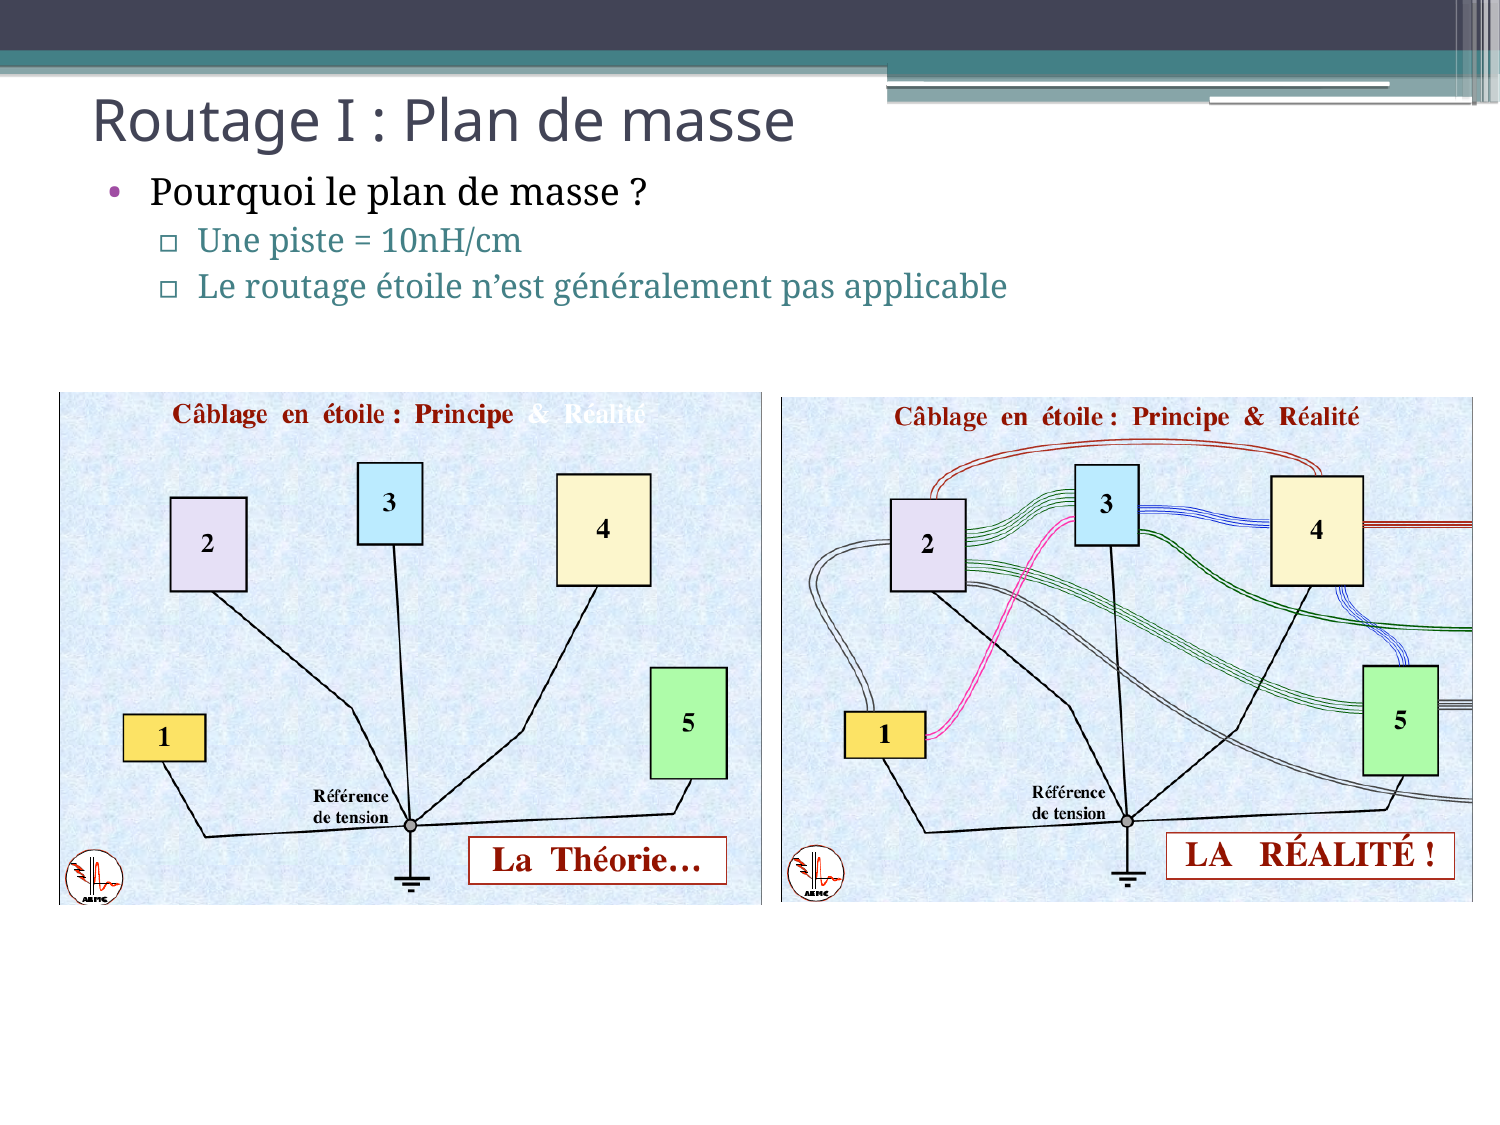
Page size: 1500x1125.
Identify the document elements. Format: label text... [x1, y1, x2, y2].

title Routage I : Plan de masse [76, 30, 1427, 206]
list Pourquoi le plan de masse ? Une piste = 10nH/cm Le routage étoile n’est généralement pas applicable [75, 160, 1425, 1079]
picture [53, 392, 762, 906]
picture [773, 397, 1479, 902]
